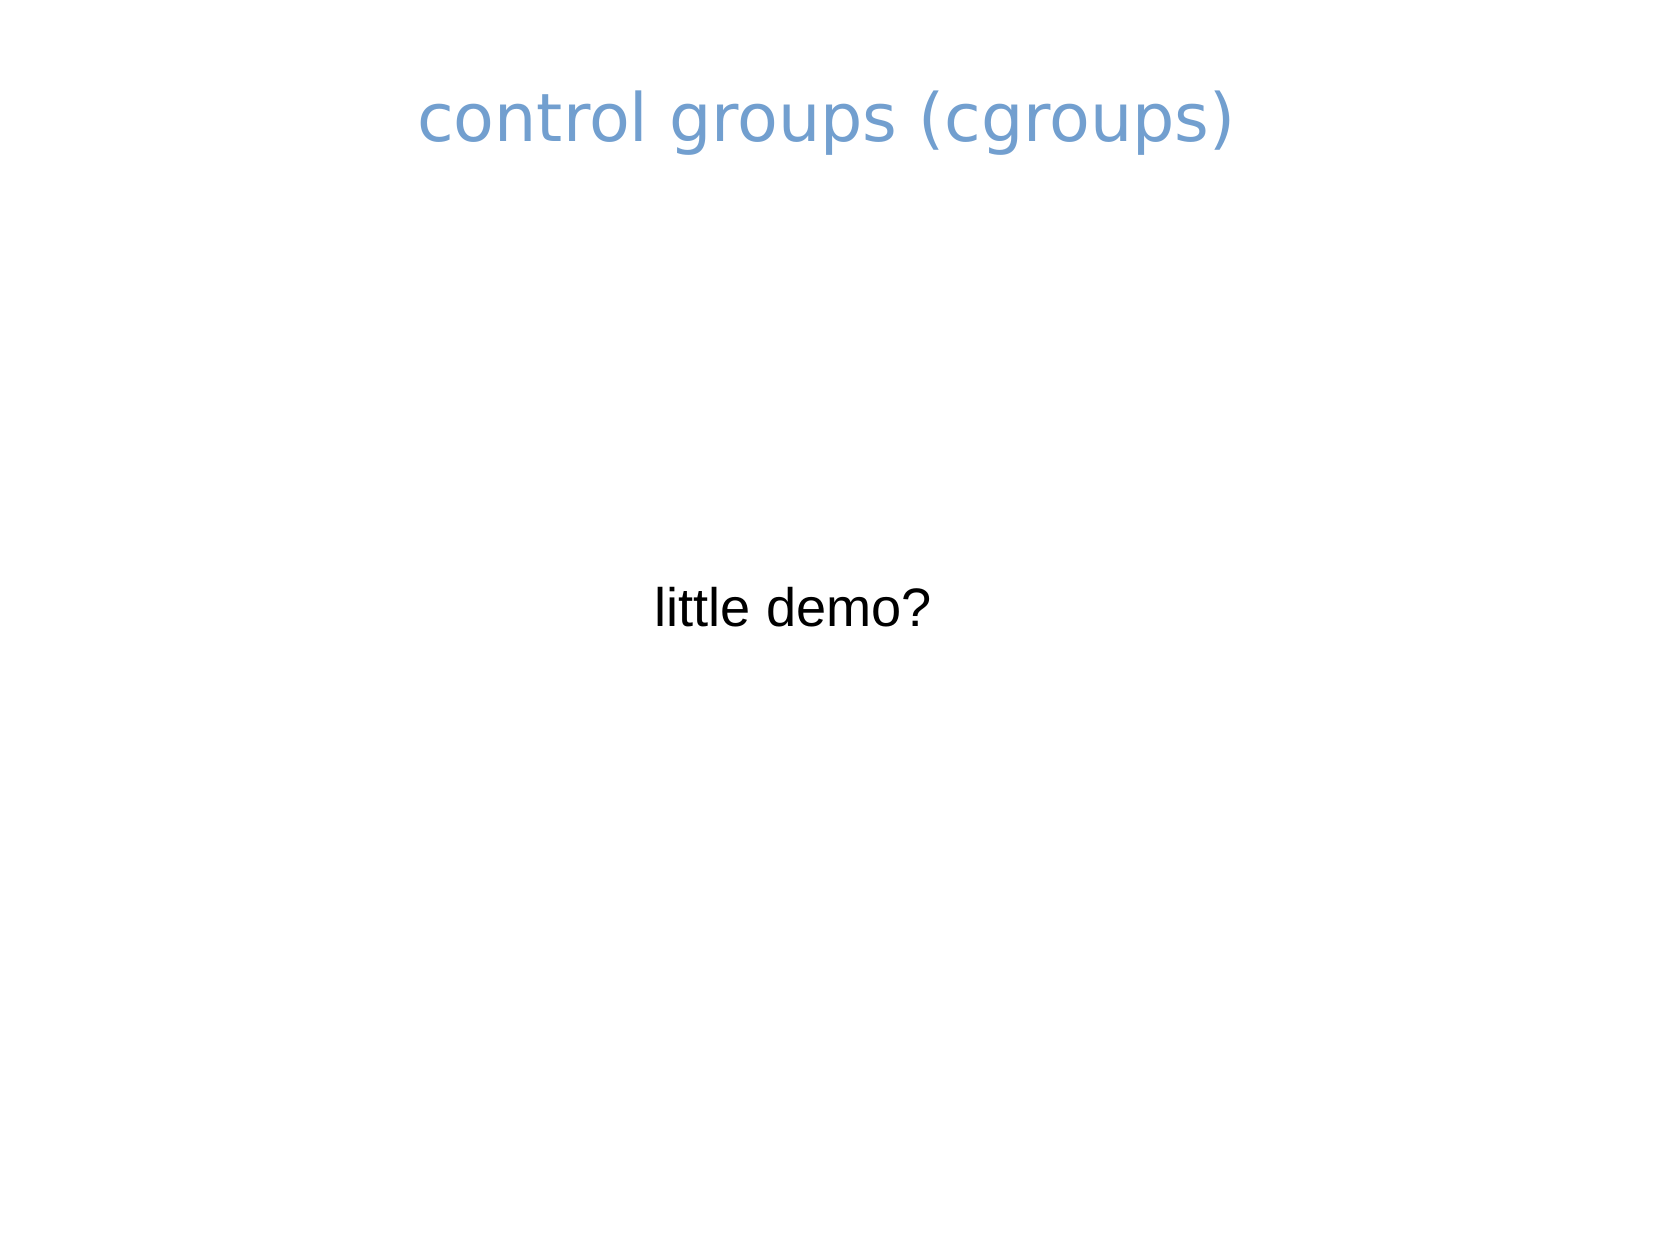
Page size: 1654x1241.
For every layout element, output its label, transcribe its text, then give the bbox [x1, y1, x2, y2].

text_box little demo? [640, 540, 1014, 632]
text_box control groups (cgroups) [402, 72, 1252, 166]
